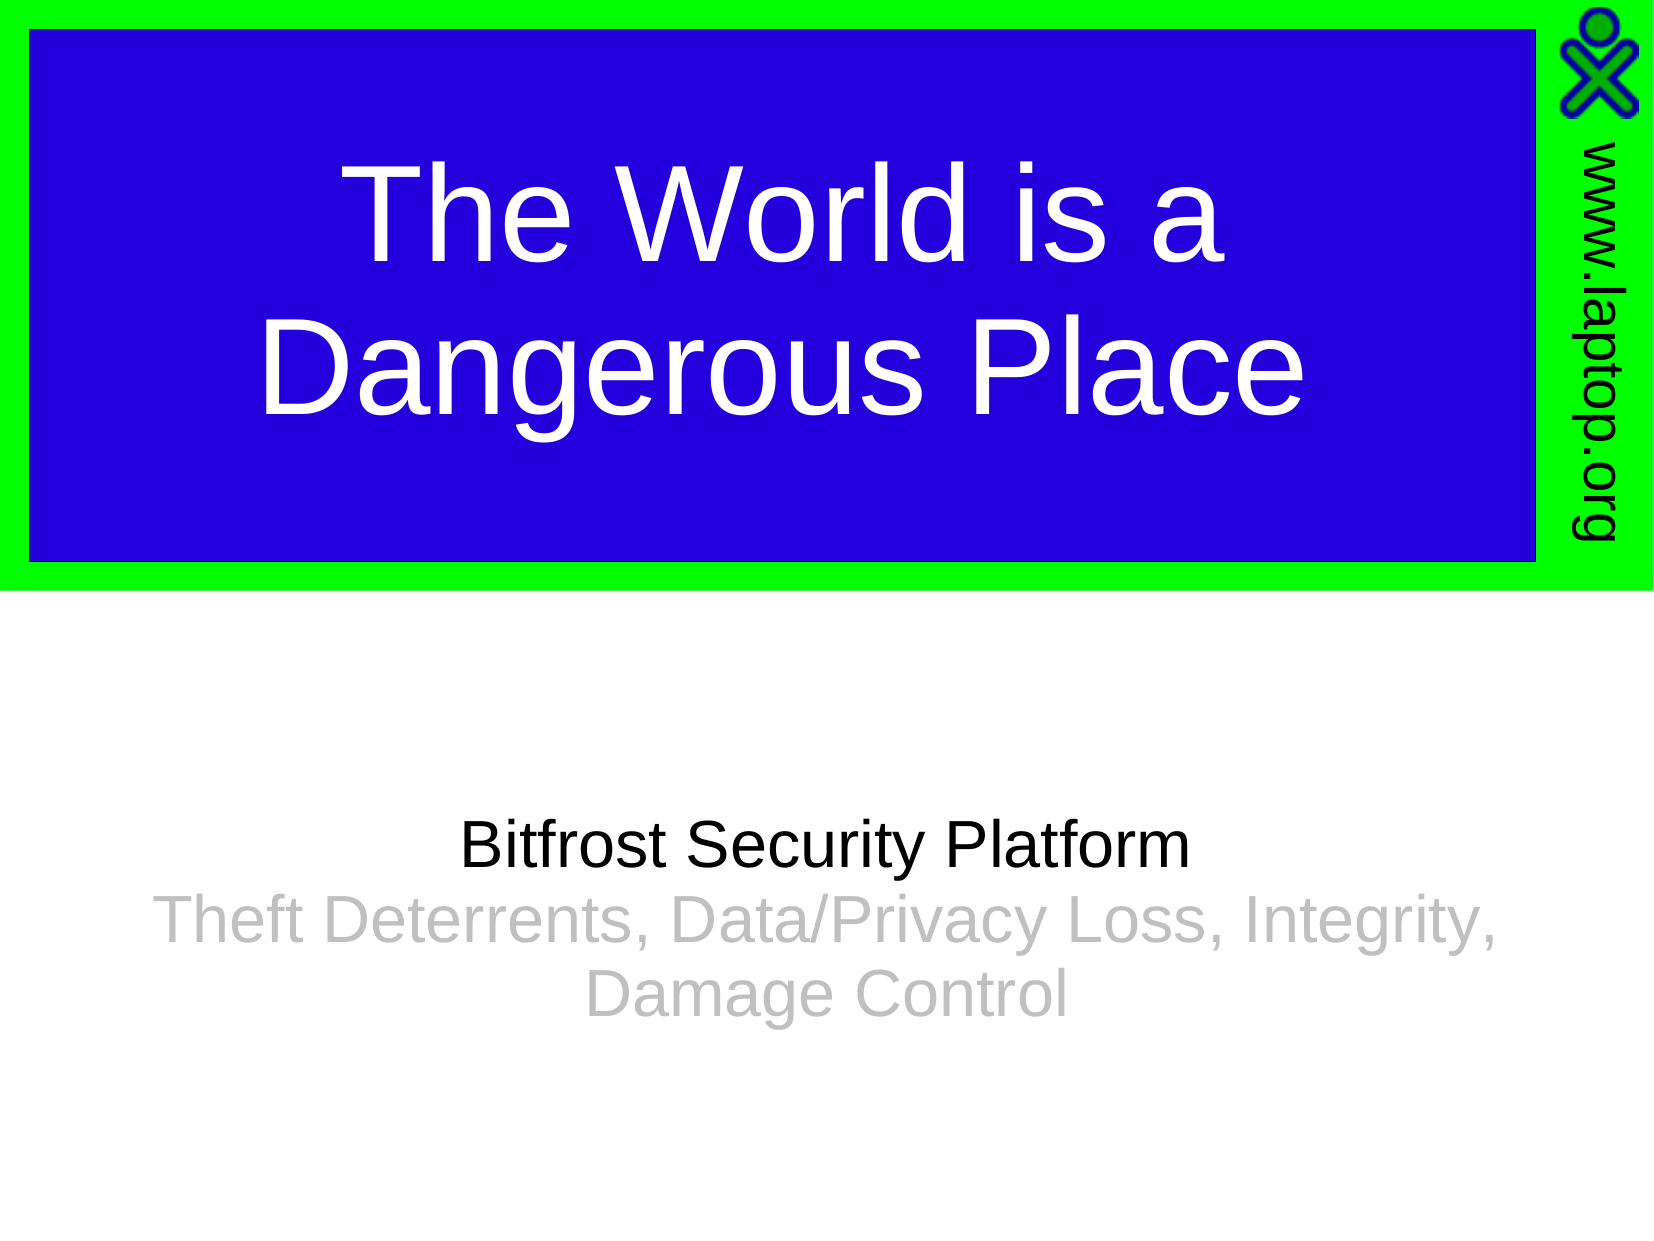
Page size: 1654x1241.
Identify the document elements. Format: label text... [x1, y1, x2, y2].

subtitle Bitfrost Security Platform Theft Deterrents, Data/Privacy Loss, Integrity, Damage Control [82, 627, 1571, 1211]
title The World is a Dangerous Place [59, 56, 1506, 525]
picture [1559, 7, 1639, 119]
